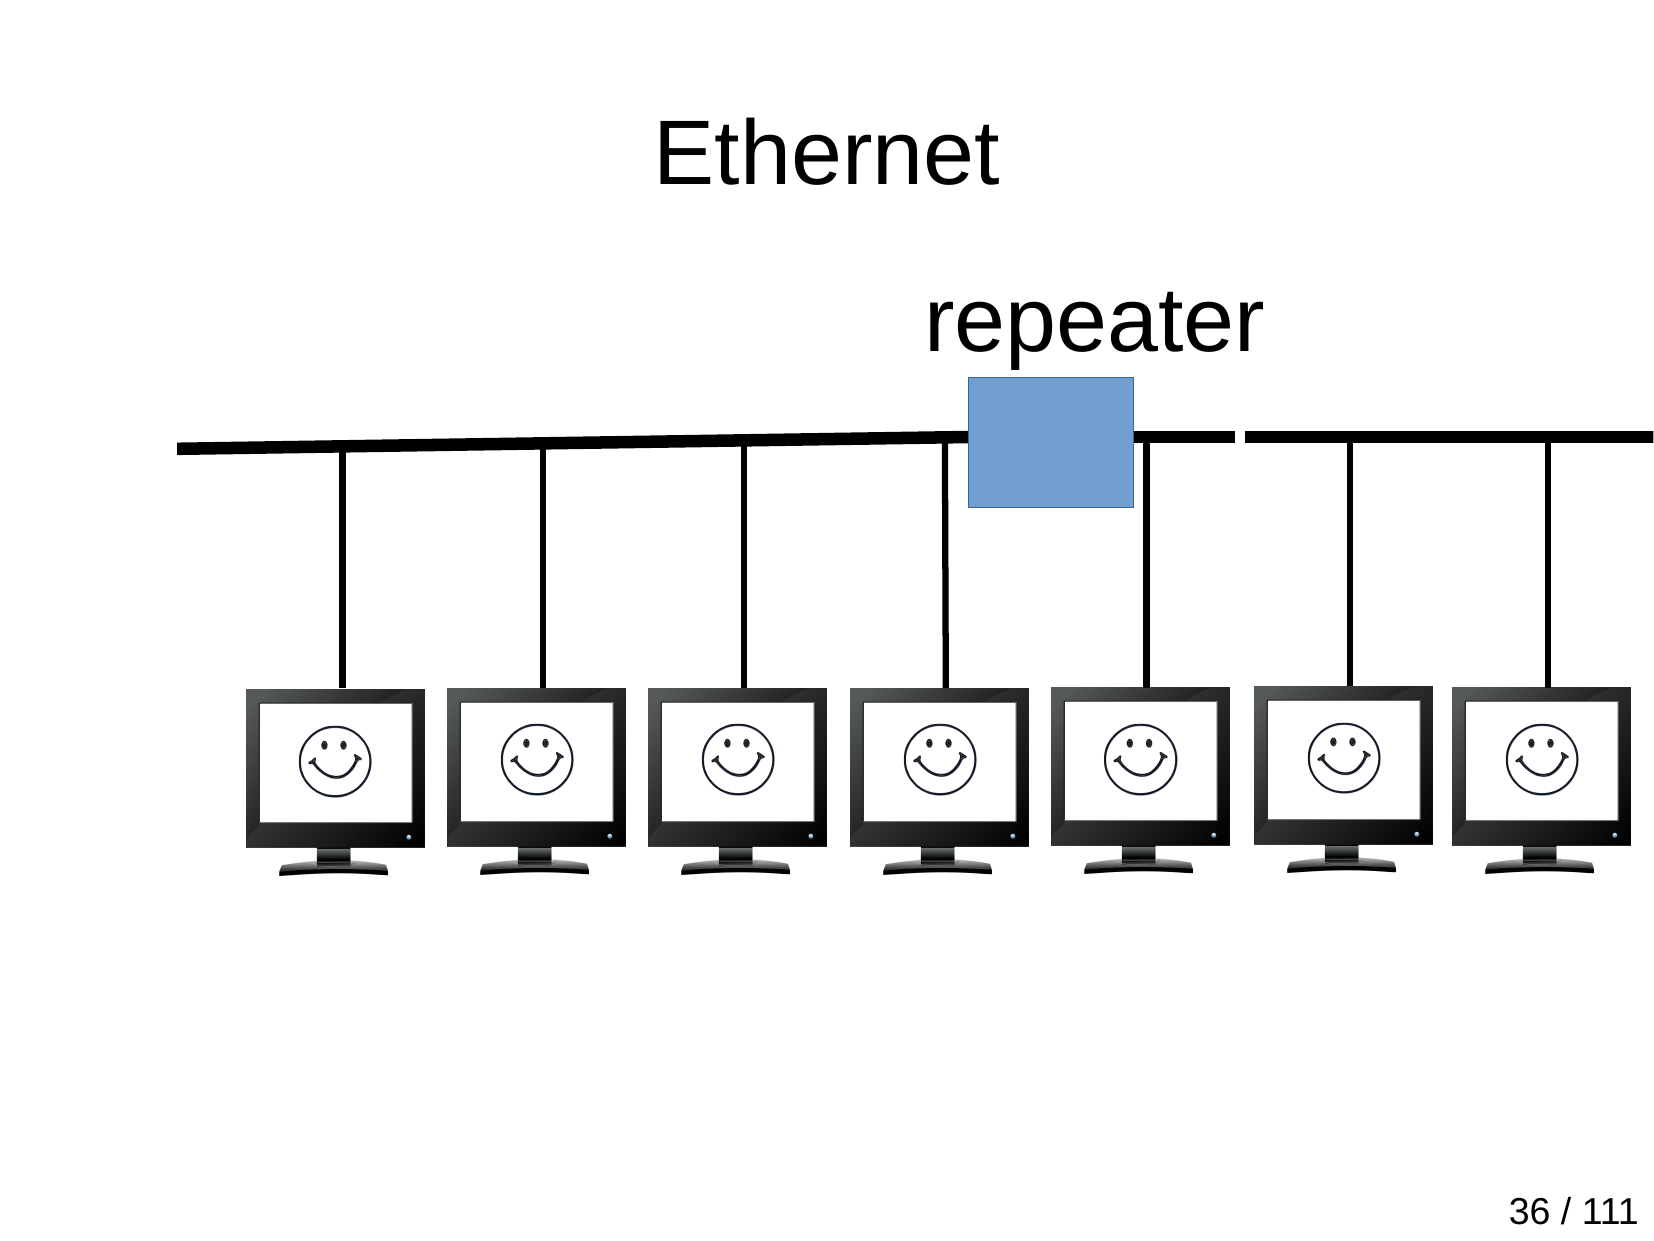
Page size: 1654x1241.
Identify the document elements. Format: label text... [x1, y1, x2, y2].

text_box [676, 704, 795, 794]
text_box <number> / 111 [1380, 1183, 1654, 1241]
picture [246, 689, 425, 876]
text_box [1480, 703, 1599, 794]
title Ethernet [82, 49, 1571, 257]
text_box [273, 705, 393, 795]
picture [850, 688, 1029, 875]
text_box [968, 378, 1134, 508]
picture [648, 688, 827, 875]
text_box [1281, 702, 1401, 792]
picture [1254, 686, 1433, 873]
text_box repeater [909, 260, 1281, 378]
text_box [1078, 703, 1198, 794]
text_box [475, 704, 594, 794]
text_box [877, 704, 997, 794]
picture [1452, 687, 1631, 875]
picture [447, 688, 626, 875]
picture [1051, 687, 1230, 875]
